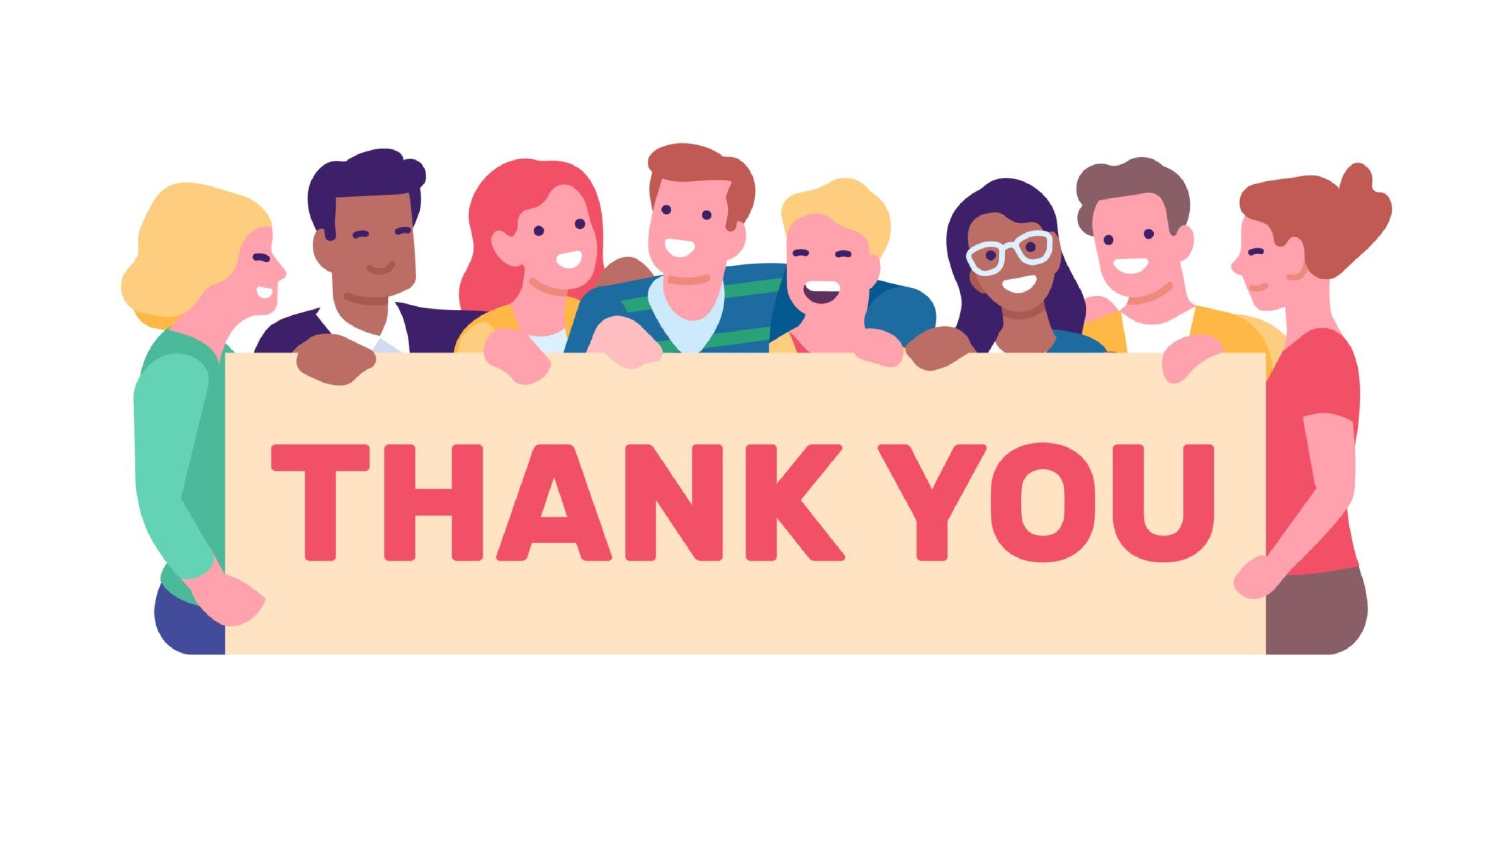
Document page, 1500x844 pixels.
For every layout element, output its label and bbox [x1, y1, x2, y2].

picture [24, 66, 1475, 730]
